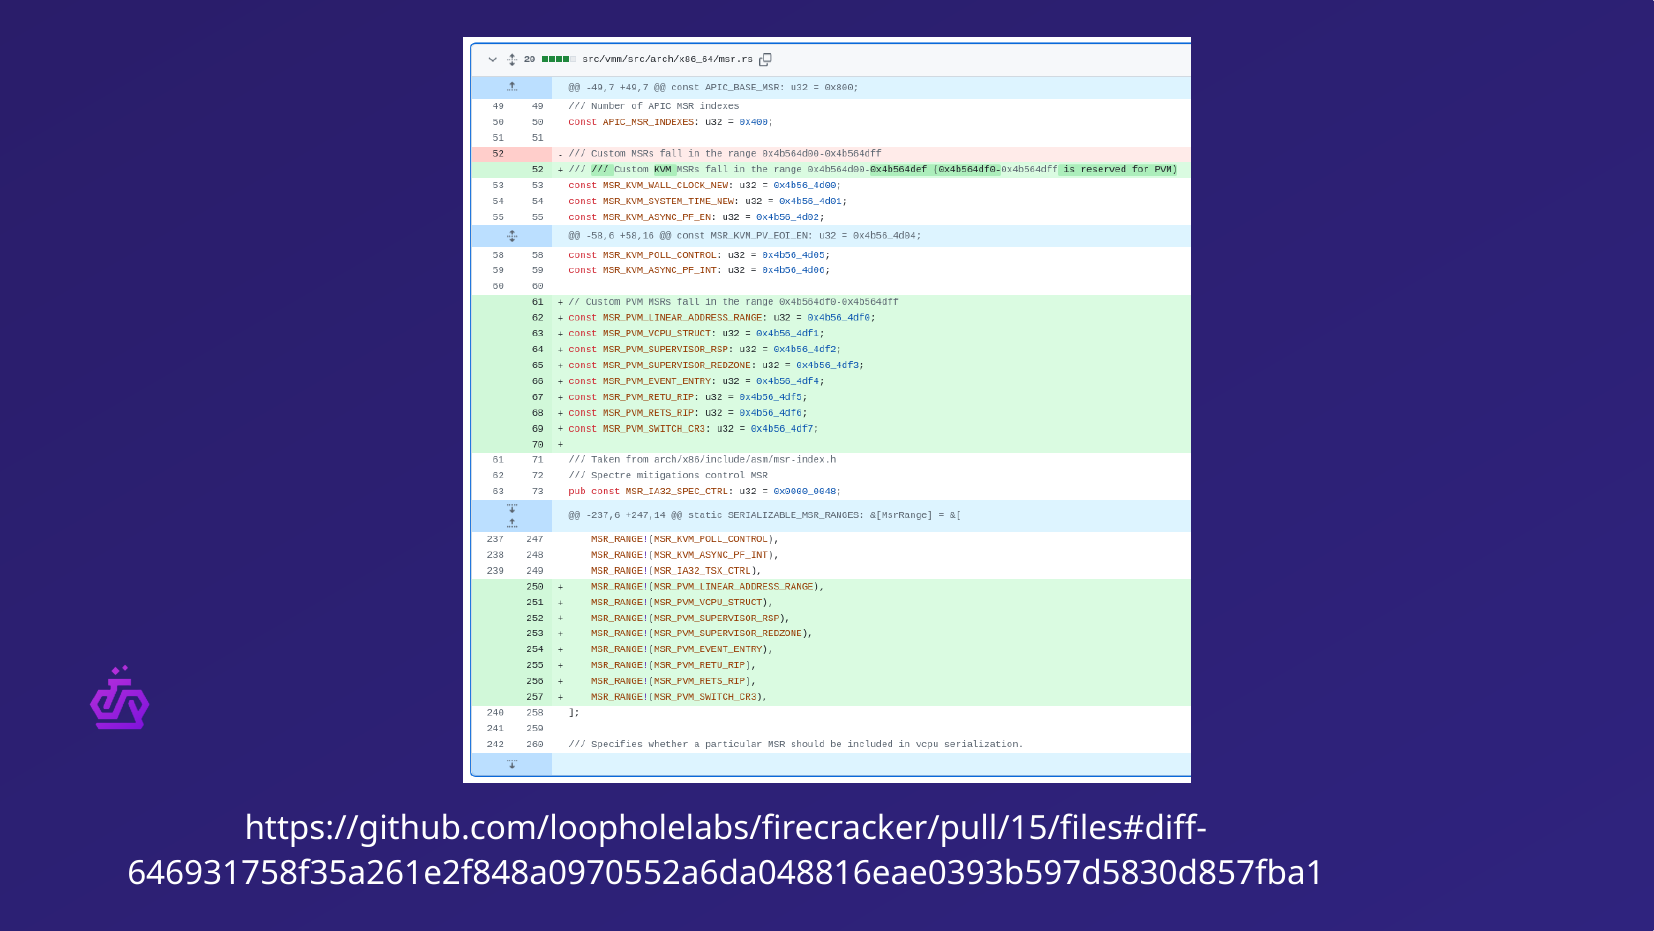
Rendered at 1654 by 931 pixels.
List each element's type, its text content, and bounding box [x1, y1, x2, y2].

picture [70, 643, 150, 755]
text_box https://github.com/loopholelabs/firecracker/pull/15/files#diff-646931758f35a261e2f848a0970552a6da048816eae0393b597d5830d857fba1 [112, 728, 1613, 931]
picture [463, 37, 1191, 783]
